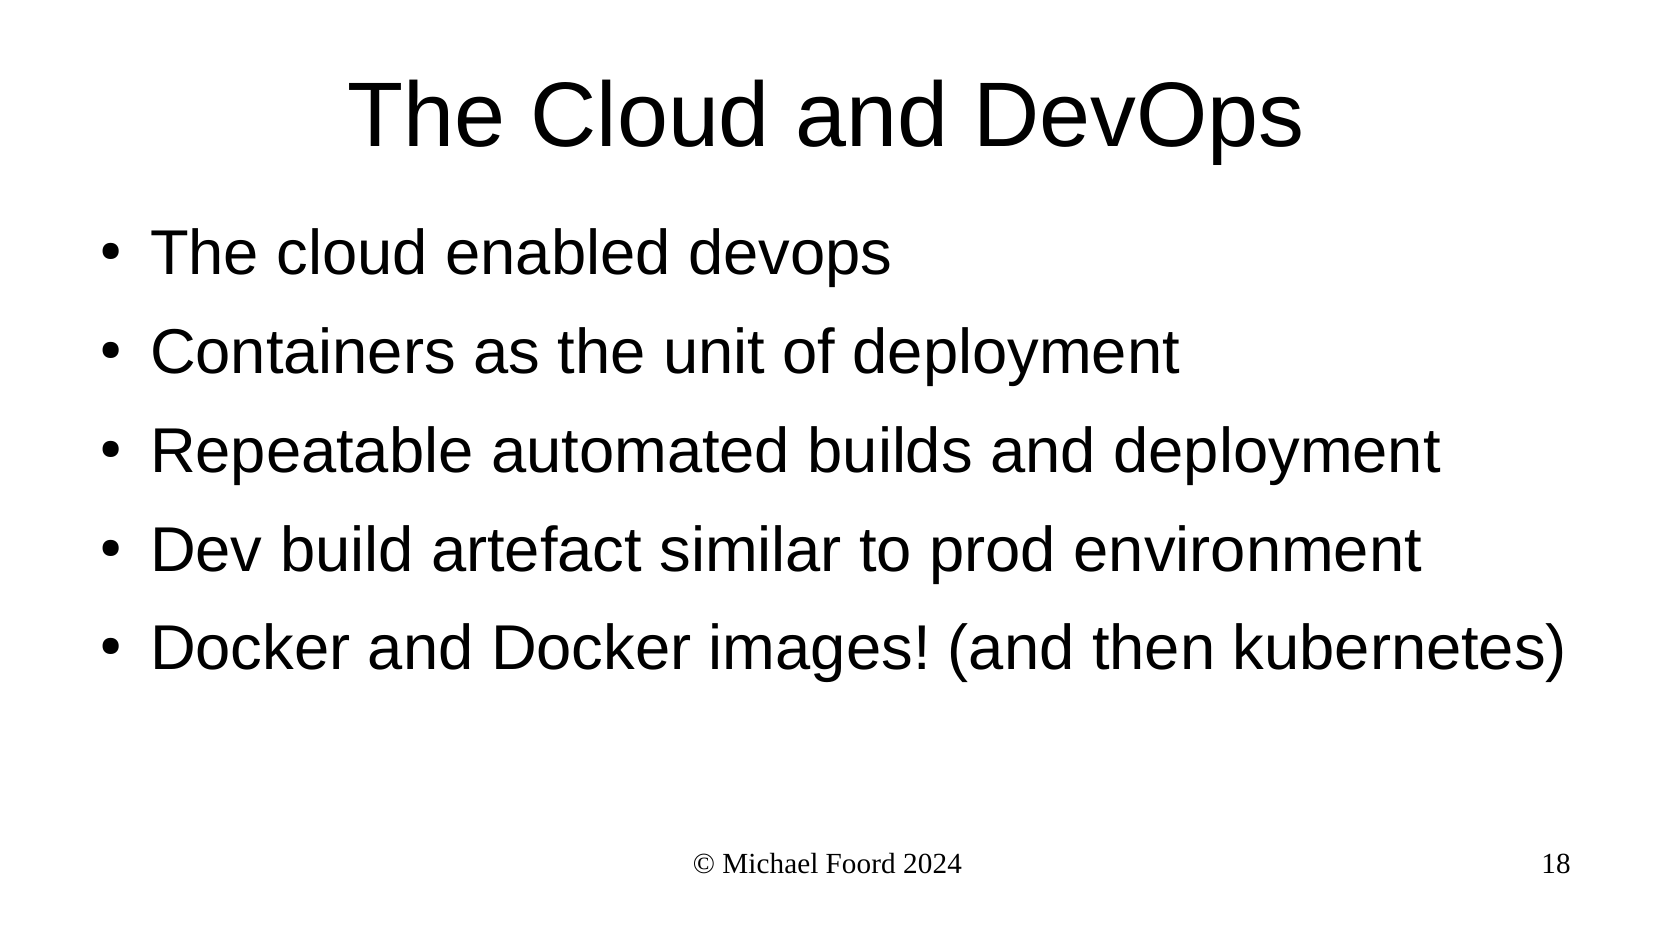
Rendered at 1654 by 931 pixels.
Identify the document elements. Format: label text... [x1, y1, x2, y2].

list The cloud enabled devops Containers as the unit of deployment Repeatable automated builds and deployment Dev build artefact similar to prod environment Docker and Docker images! (and then kubernetes) [82, 217, 1571, 758]
title The Cloud and DevOps [82, 37, 1571, 193]
